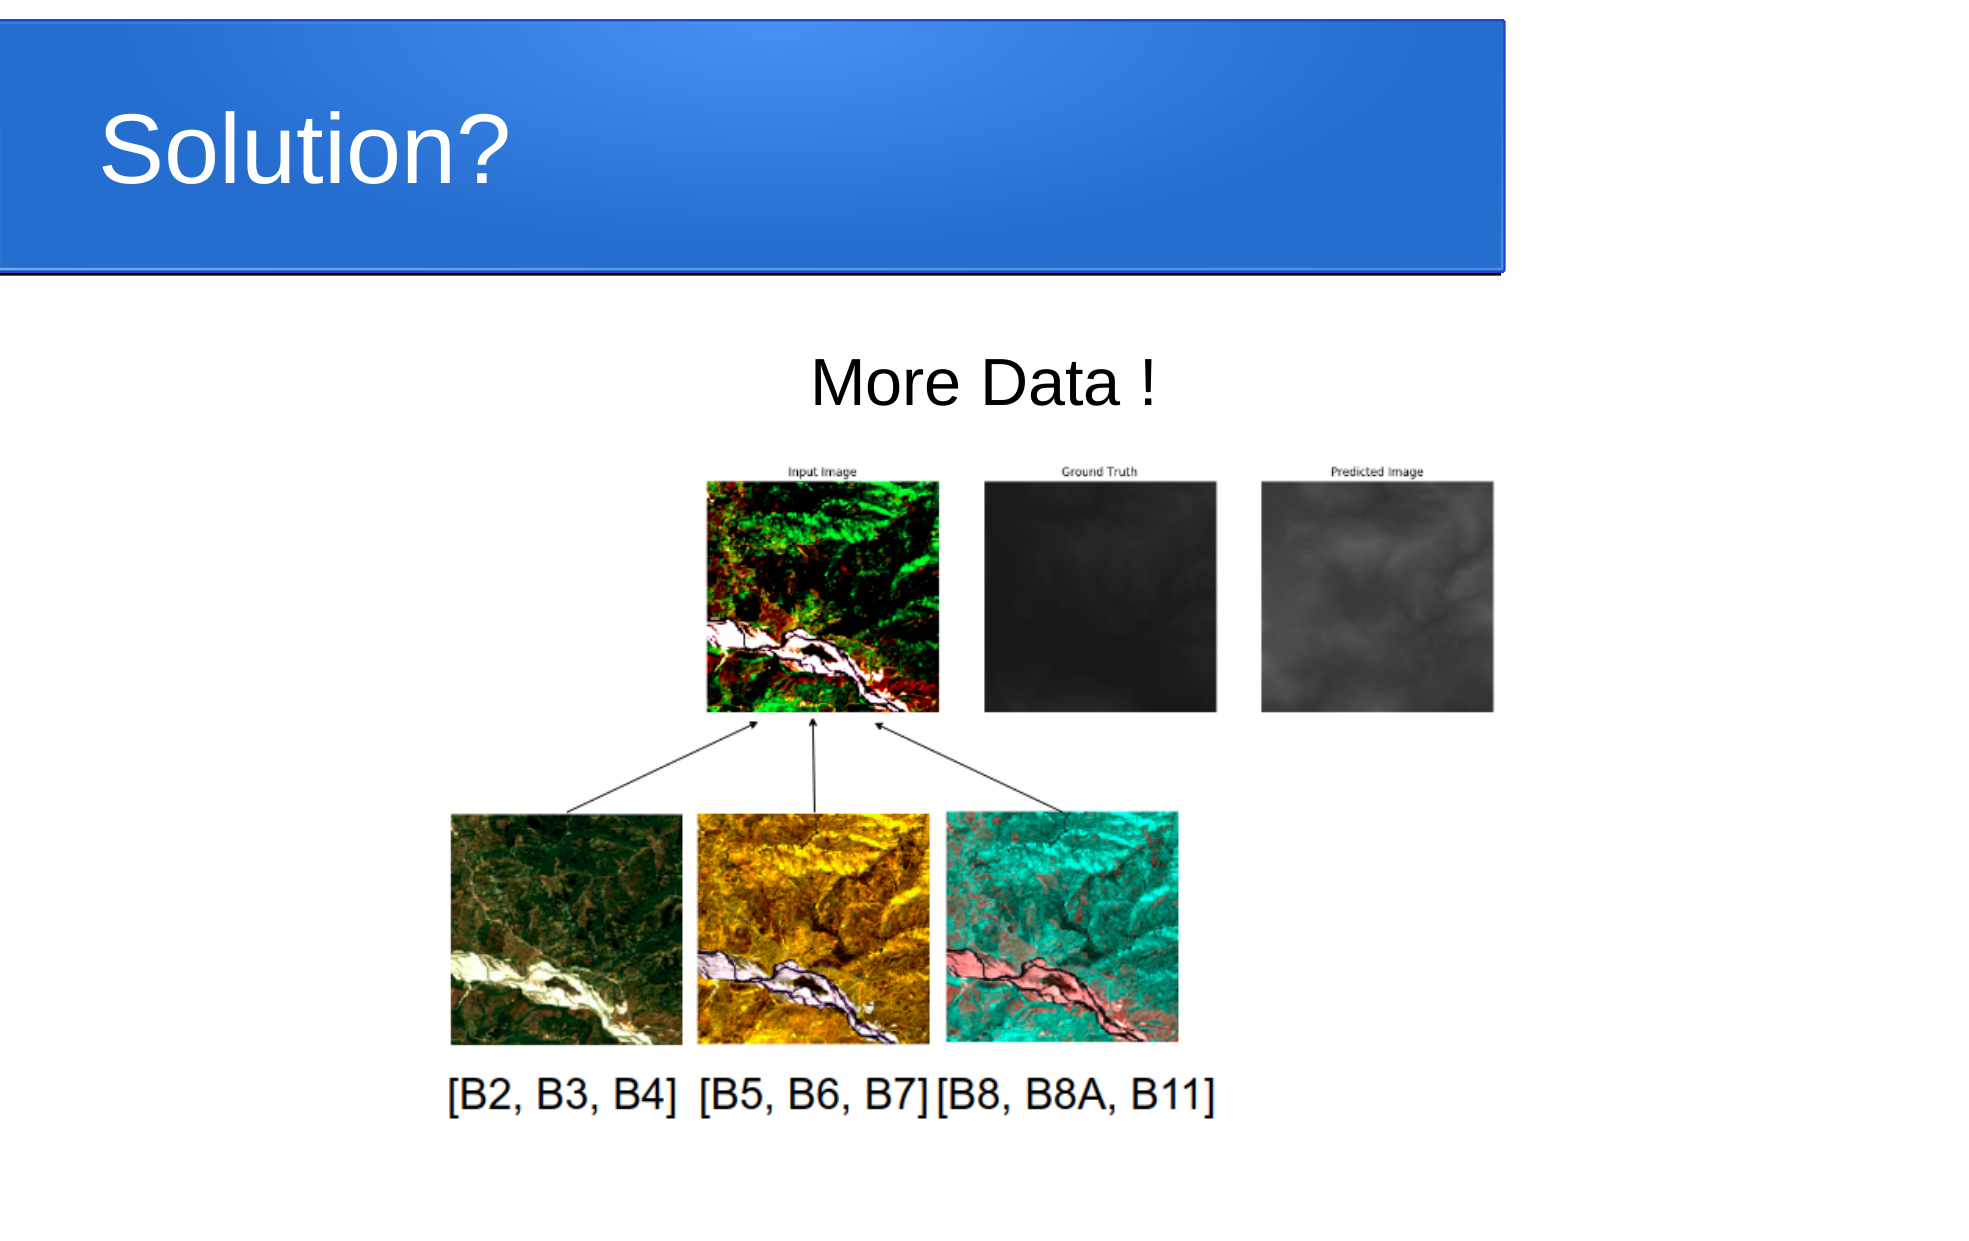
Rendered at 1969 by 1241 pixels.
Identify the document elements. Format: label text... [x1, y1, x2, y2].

title Solution? [98, 47, 1470, 252]
text_box More Data ! [98, 299, 1870, 466]
picture [423, 466, 1501, 1126]
